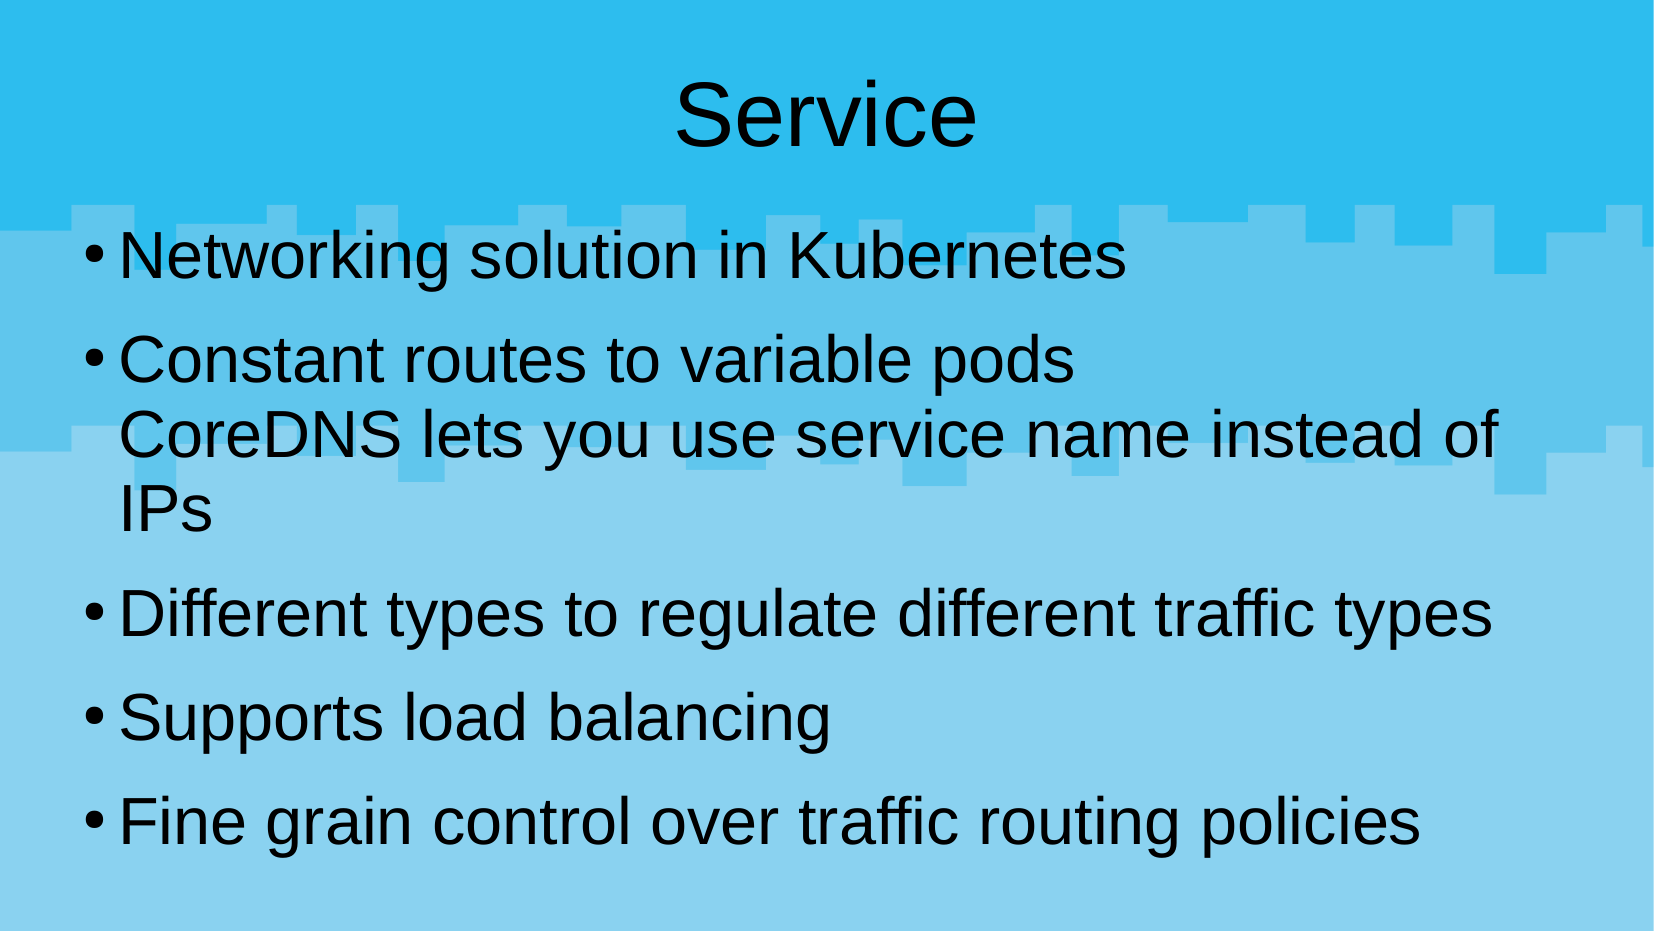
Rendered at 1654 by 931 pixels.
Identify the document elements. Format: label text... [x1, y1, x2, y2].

title Service [82, 37, 1571, 193]
picture [0, 0, 1654, 931]
subtitle Networking solution in Kubernetes Constant routes to variable pods CoreDNS lets you use service name instead of IPs Different types to regulate different traffic types Supports load balancing Fine grain control over traffic routing policies [82, 217, 1571, 860]
